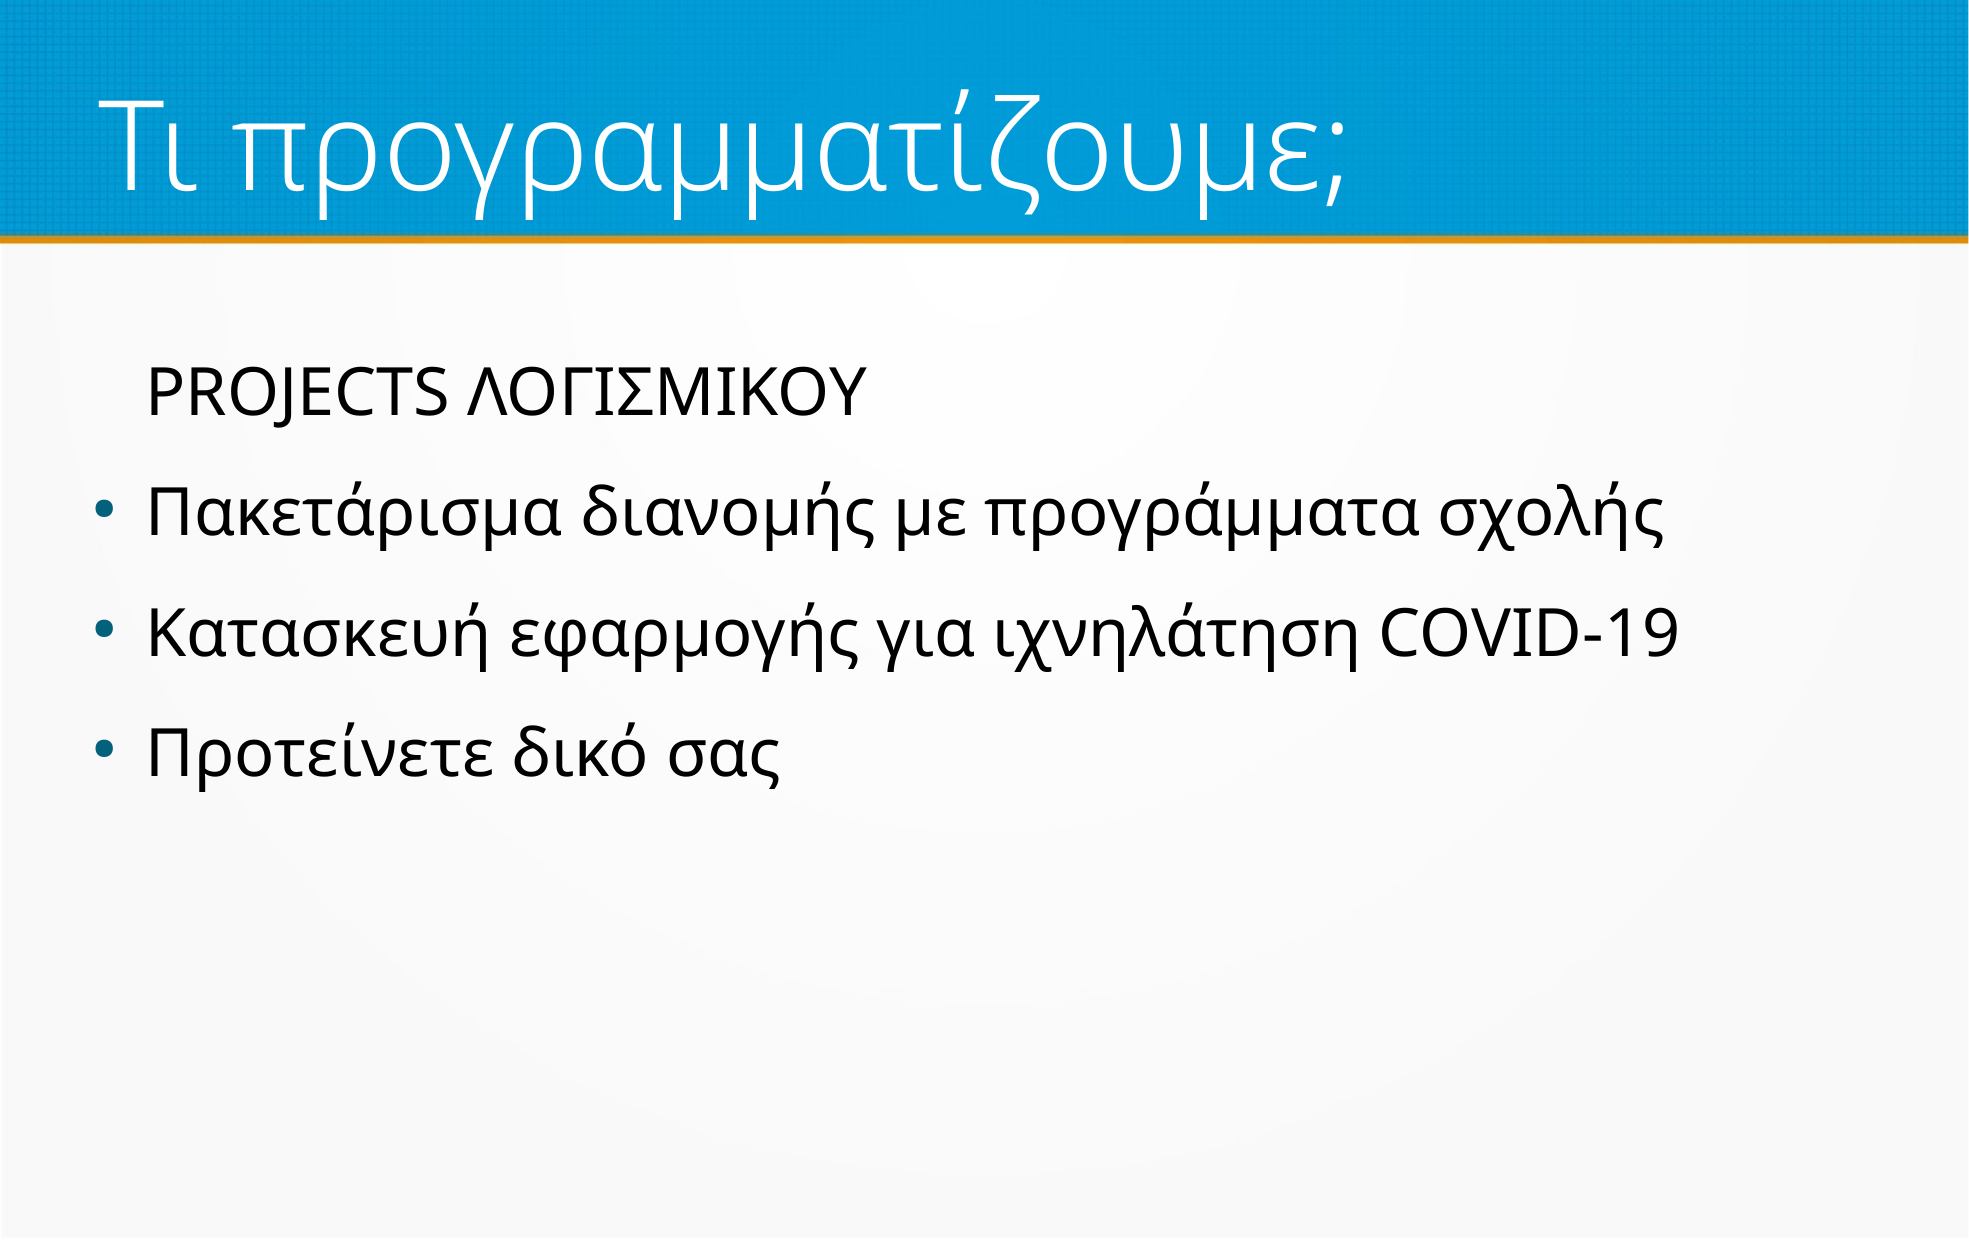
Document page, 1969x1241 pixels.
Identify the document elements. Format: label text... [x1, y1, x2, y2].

list PROJECTS ΛΟΓΙΣΜΙΚΟΥ Πακετάρισμα διανομής με προγράμματα σχολής Κατασκευή εφαρμογής για ιχνηλάτηση COVID-19 Προτείνετε δικό σας [74, 344, 1878, 1110]
title Τι προγραμματίζουμε; [98, 19, 1870, 227]
picture [0, 233, 1969, 1241]
